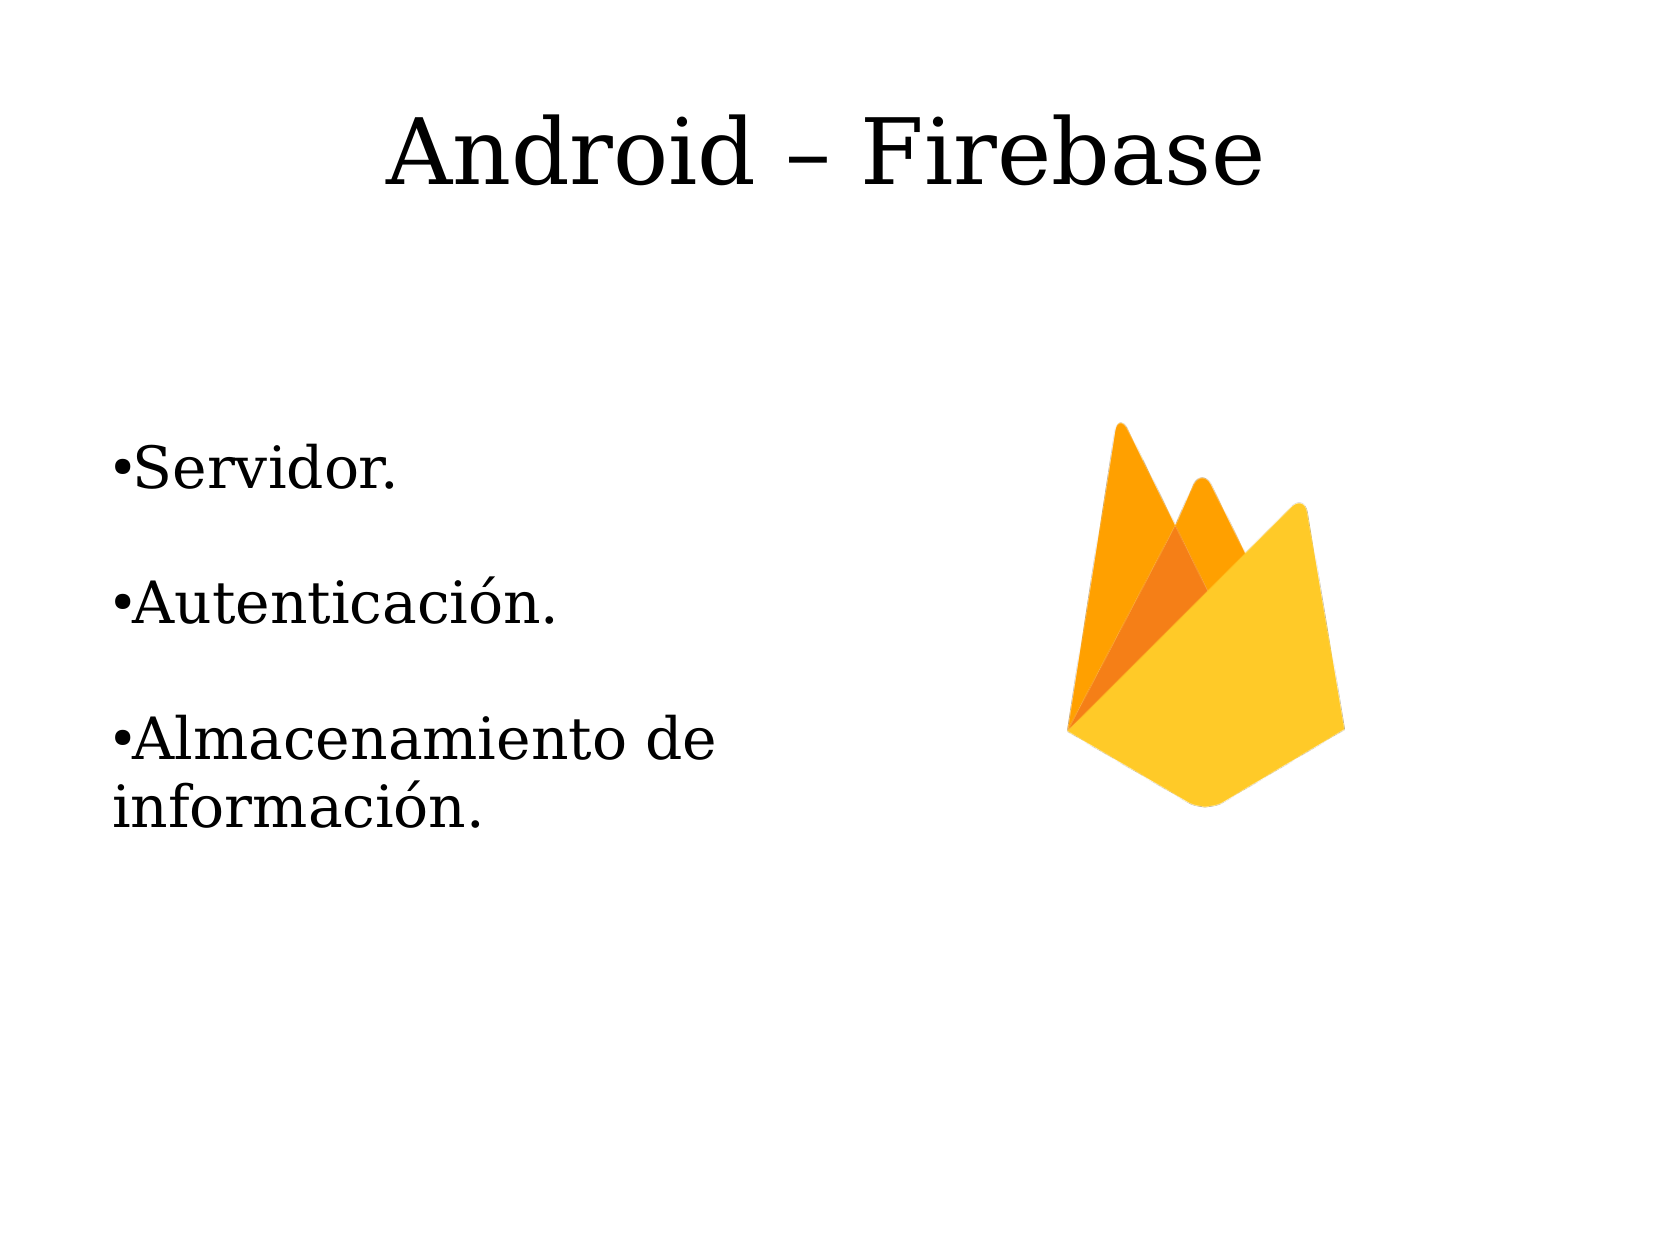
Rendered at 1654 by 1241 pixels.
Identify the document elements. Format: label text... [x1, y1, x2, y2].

picture [935, 344, 1477, 886]
subtitle Servidor. Autenticación. Almacenamiento de información. [112, 324, 798, 951]
title Android – Firebase [82, 49, 1571, 257]
